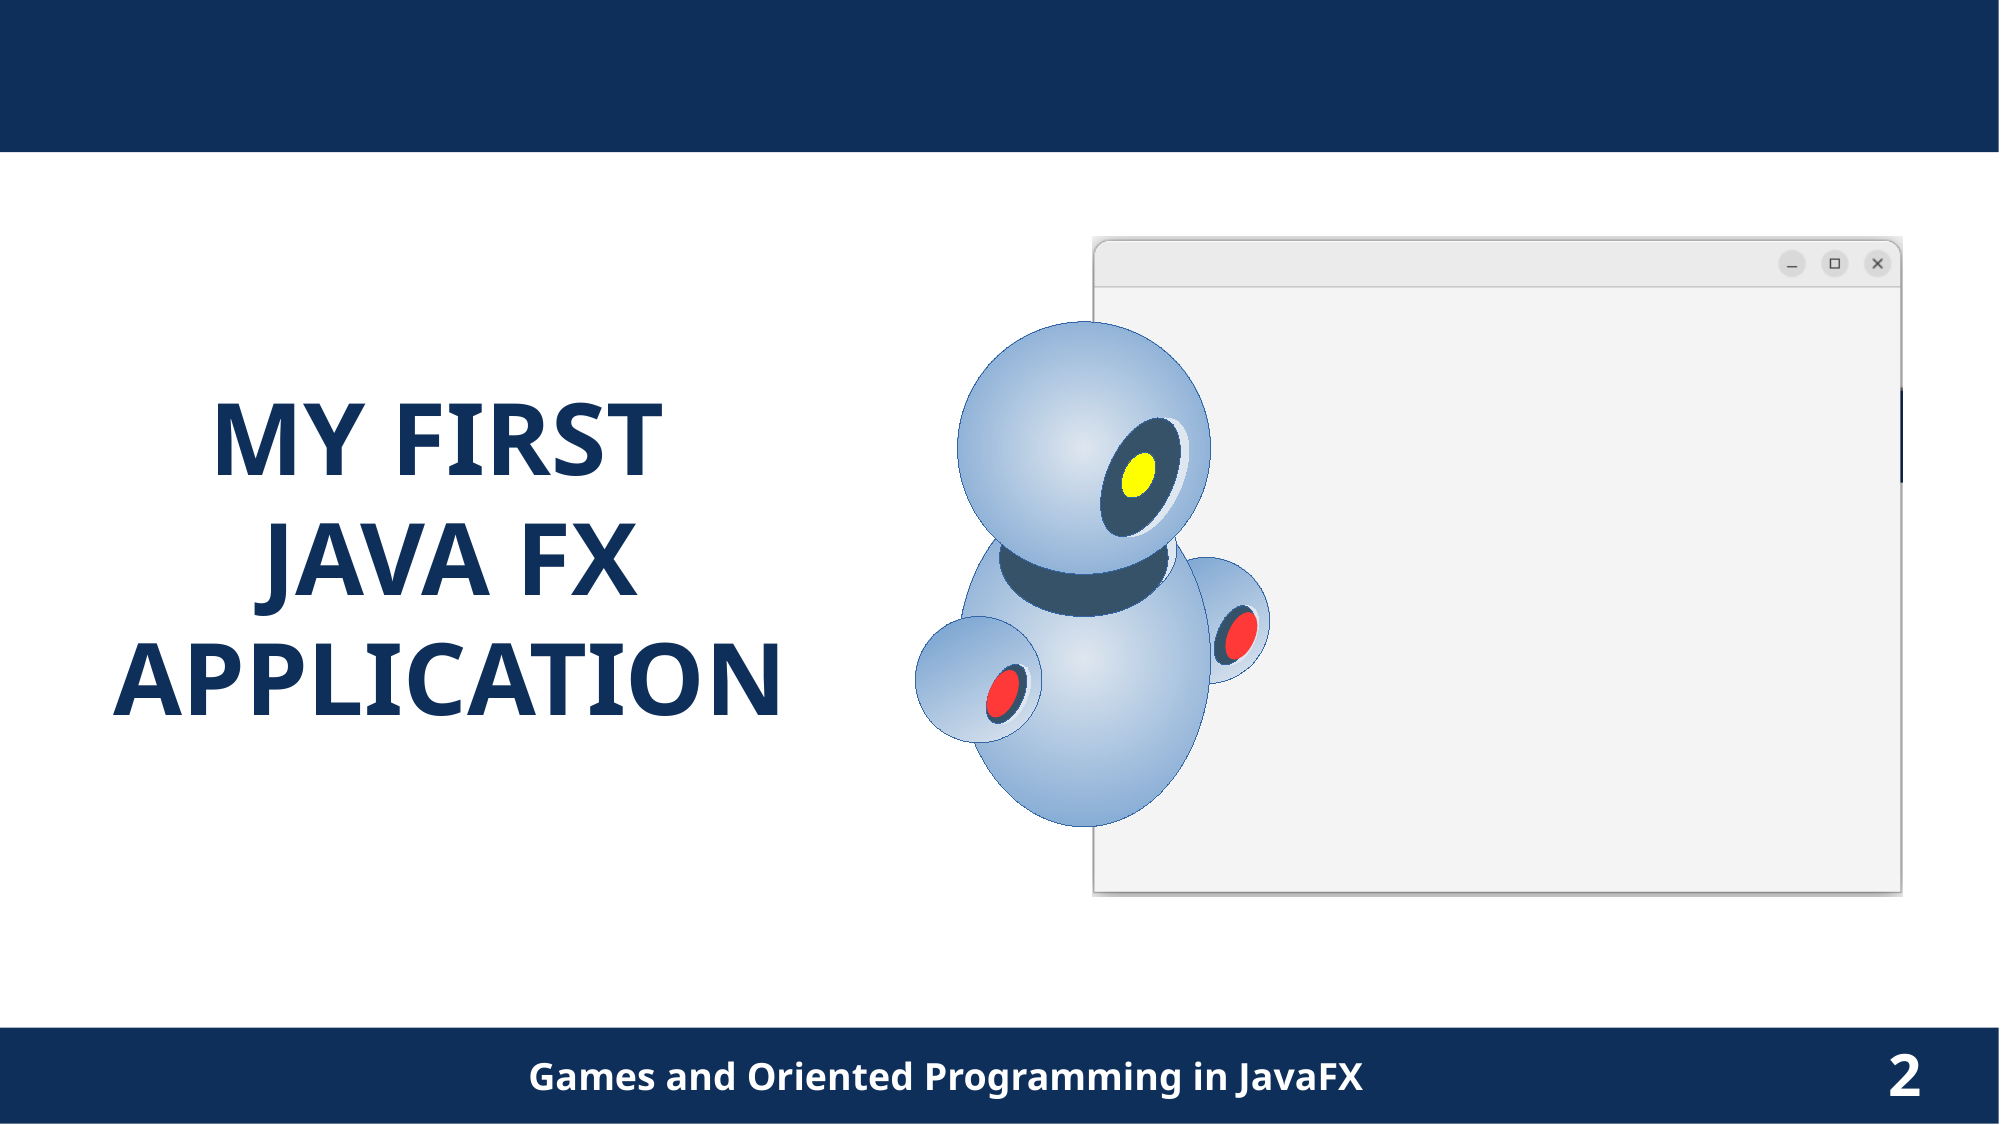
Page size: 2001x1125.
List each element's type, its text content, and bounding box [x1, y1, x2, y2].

picture [1092, 236, 1903, 897]
text_box MY FIRST JAVA FX APPLICATION [55, 368, 845, 743]
text_box [915, 321, 1270, 827]
